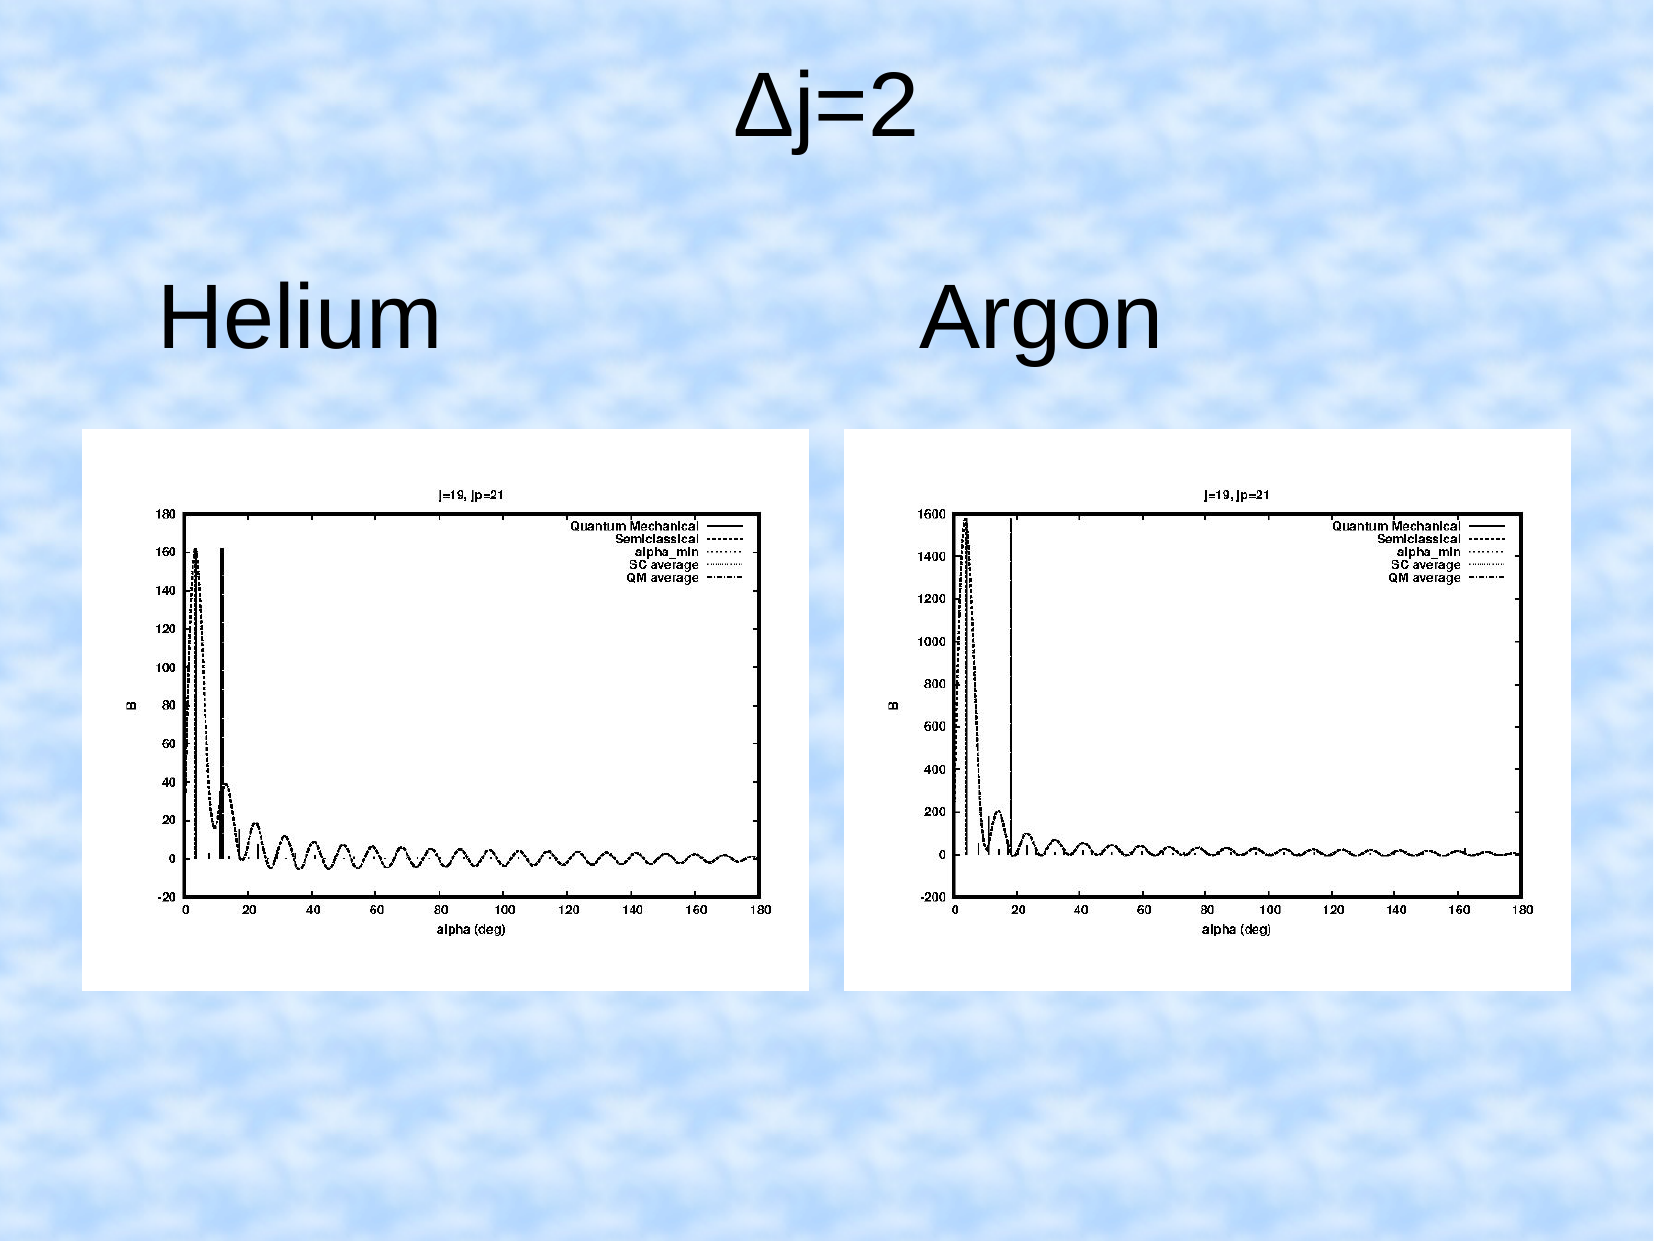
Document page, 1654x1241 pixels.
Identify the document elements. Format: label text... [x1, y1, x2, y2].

text_box Δj=2 [693, 53, 960, 157]
title Helium [157, 213, 884, 421]
title Argon [919, 213, 1645, 421]
picture [0, 0, 1654, 1241]
